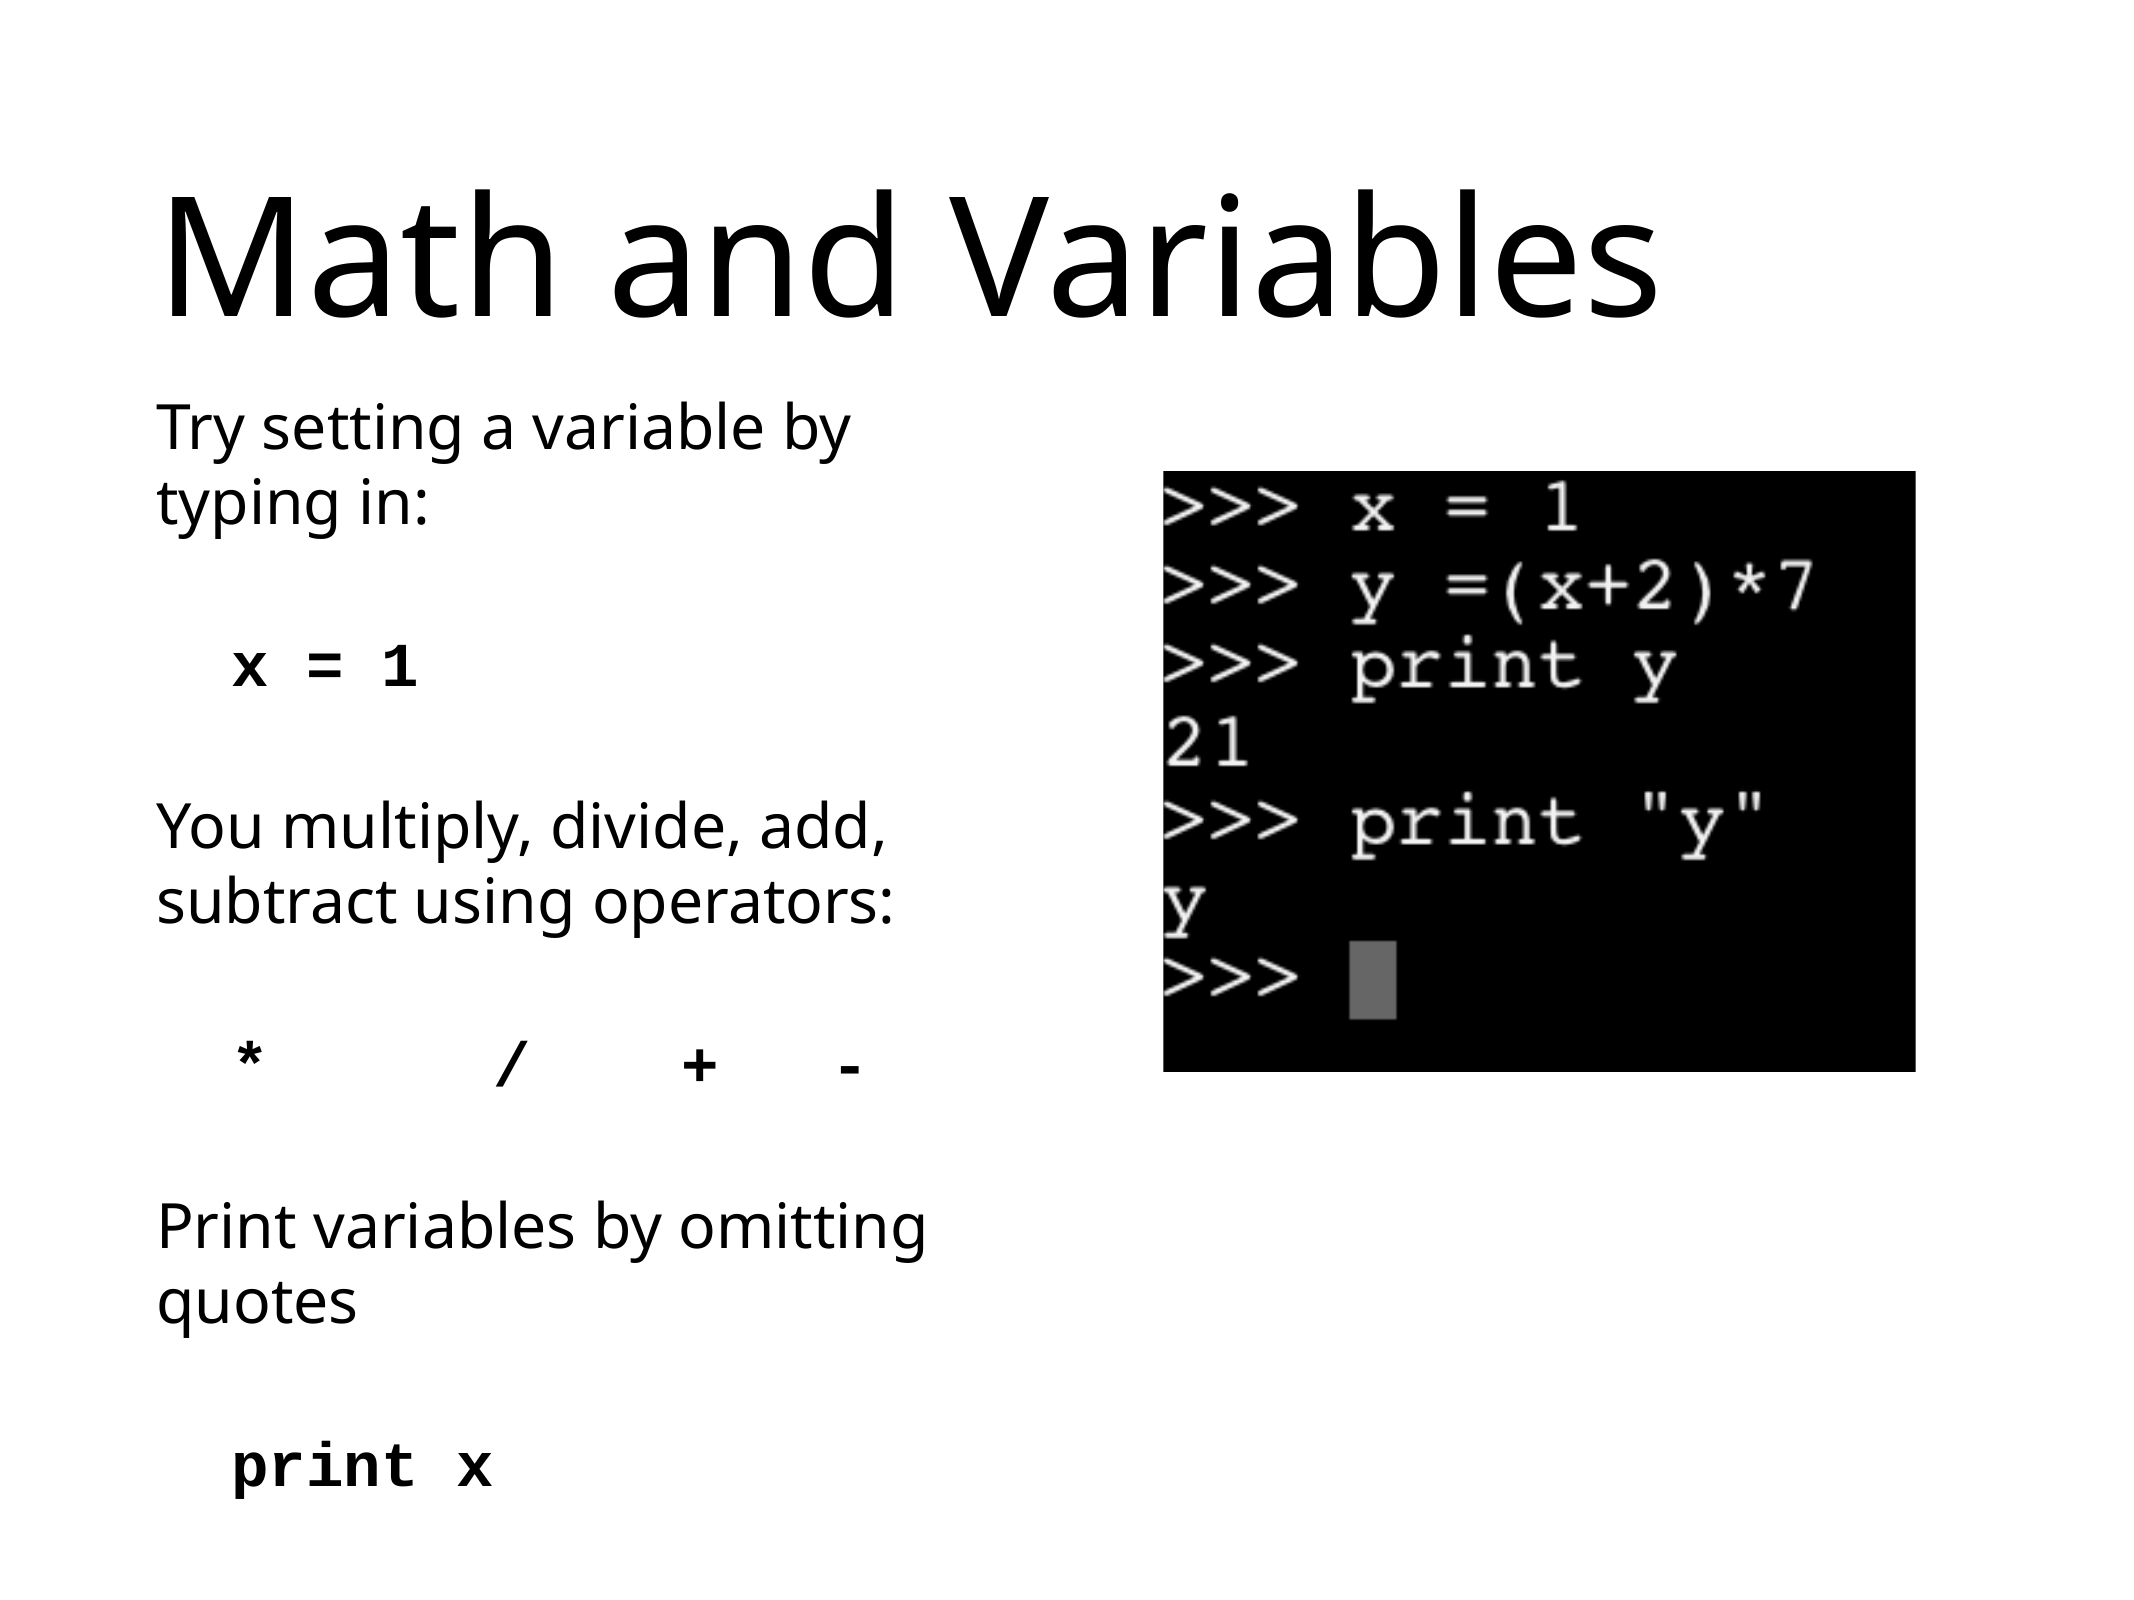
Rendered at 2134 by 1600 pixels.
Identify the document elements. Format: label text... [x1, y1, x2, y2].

title Math and Variables [156, 72, 1978, 428]
picture [1163, 471, 1916, 1072]
list Try setting a variable by typing in: x = 1 You multiply, divide, add, subtract using operators: * / + - Print variables by omitting quotes print x [156, 427, 1032, 1459]
